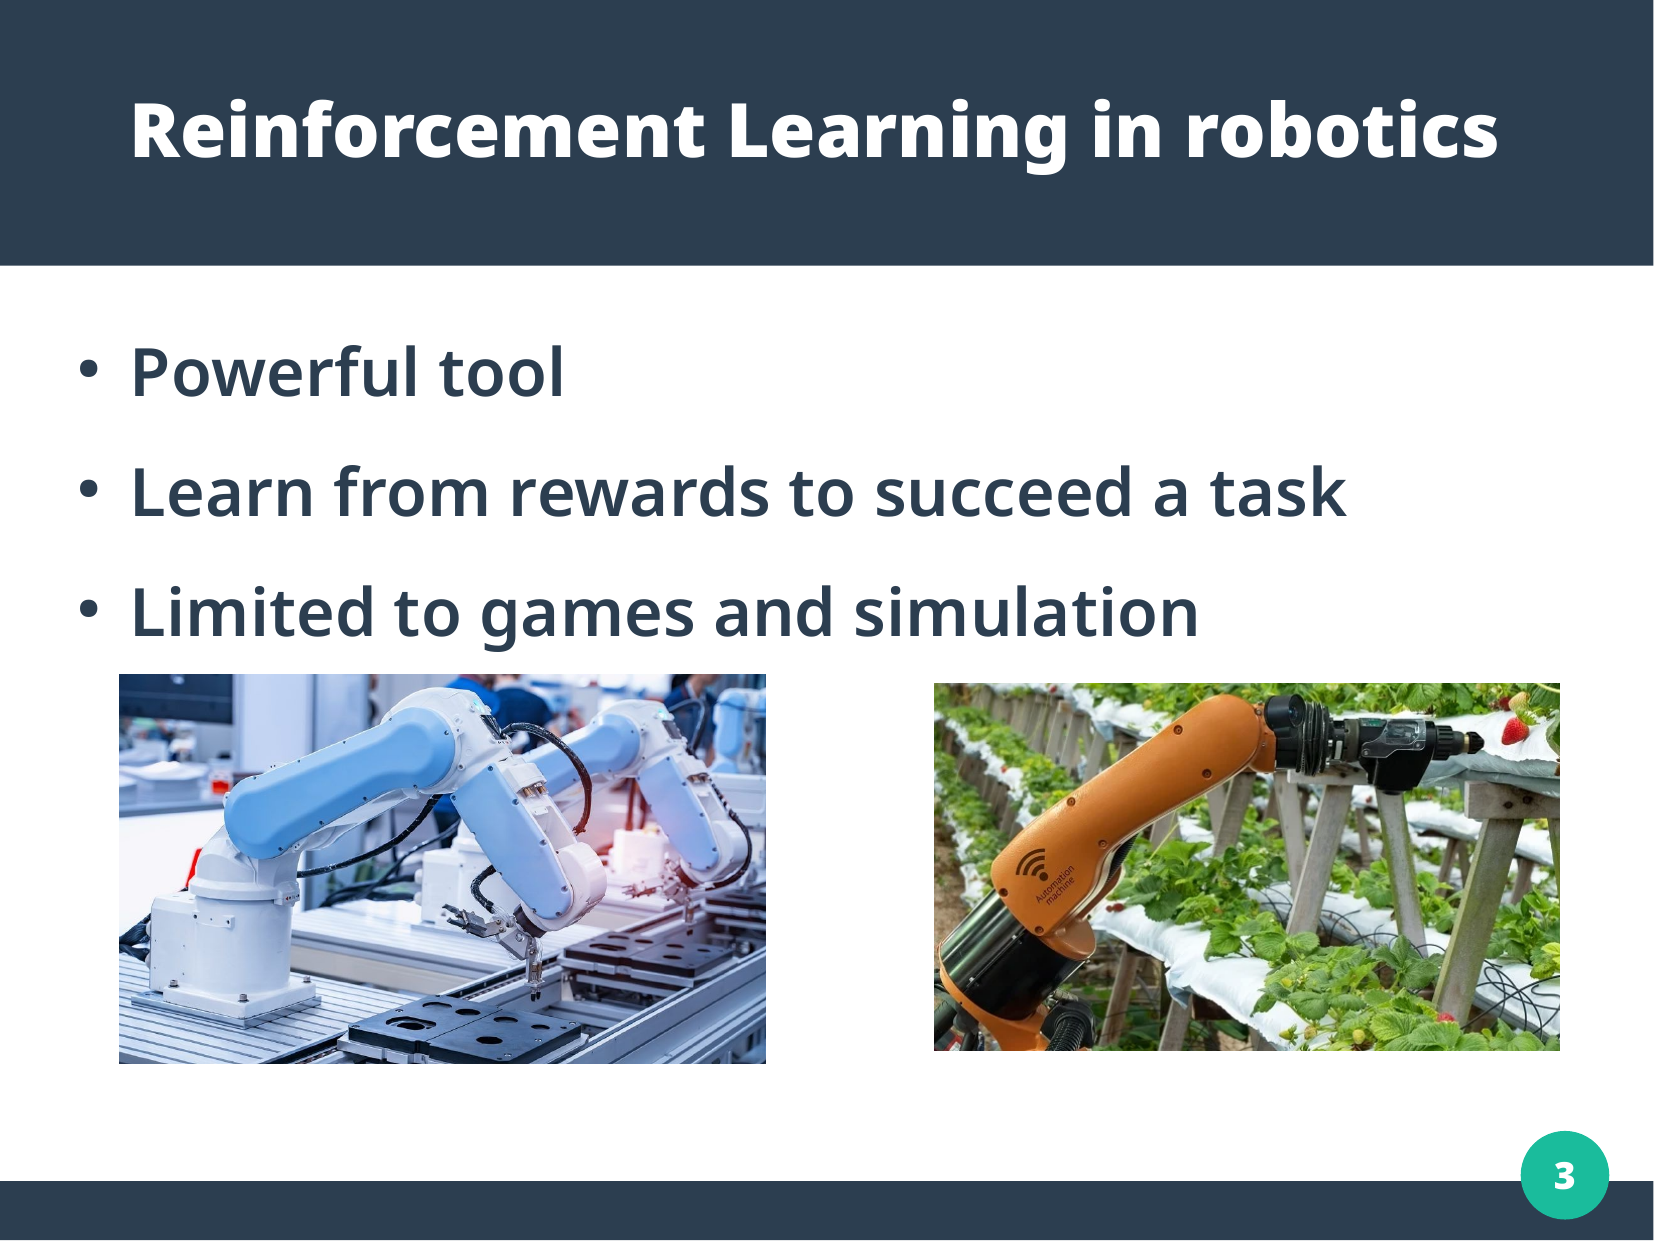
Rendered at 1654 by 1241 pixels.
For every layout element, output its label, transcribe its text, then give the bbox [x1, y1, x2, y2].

list Powerful tool Learn from rewards to succeed a task Limited to games and simulation [59, 324, 1595, 1152]
picture [119, 674, 766, 1064]
picture [934, 683, 1561, 1051]
title Reinforcement Learning in robotics [59, 49, 1595, 207]
